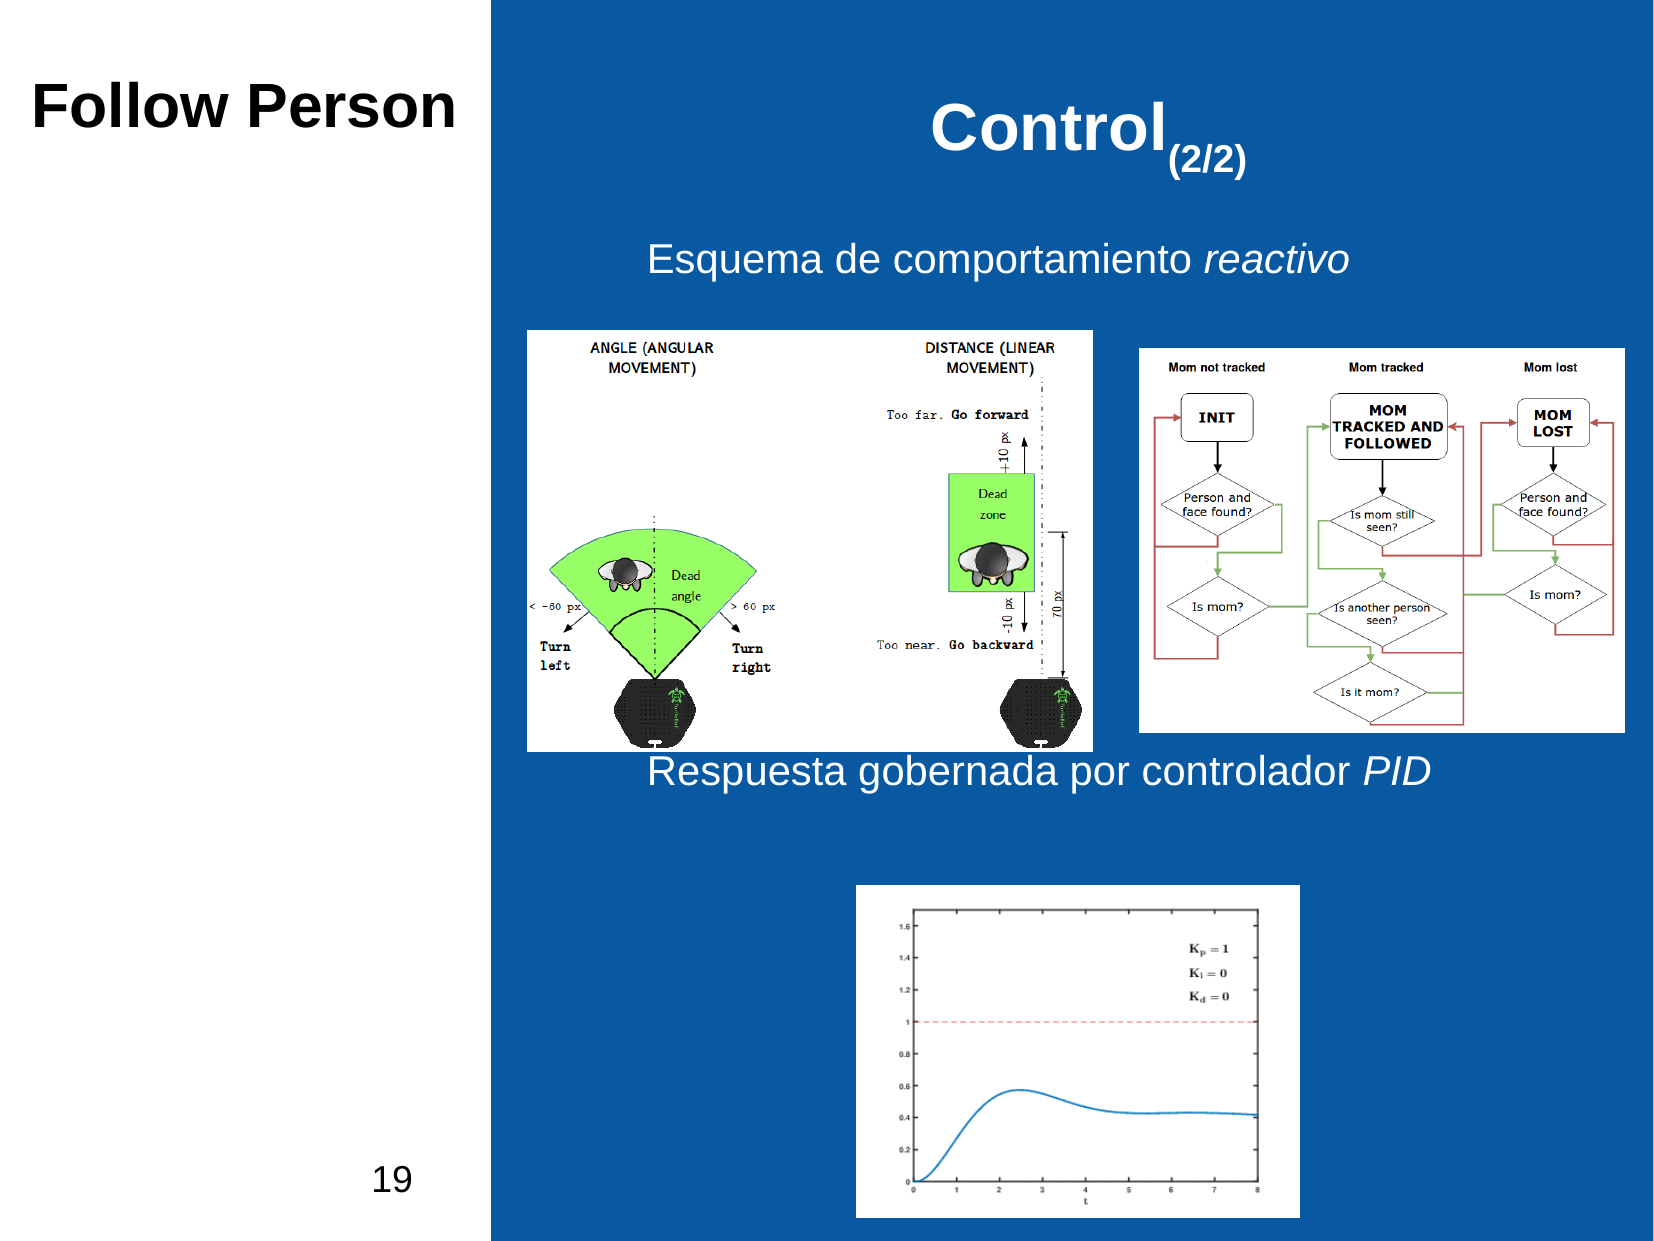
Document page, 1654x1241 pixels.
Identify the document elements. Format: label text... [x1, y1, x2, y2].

title Follow Person [0, 30, 505, 181]
picture [491, 0, 1654, 1241]
list Esquema de comportamiento reactivo Respuesta gobernada por controlador PID [590, 236, 1595, 1074]
title Control(2/2) [731, 40, 1447, 231]
